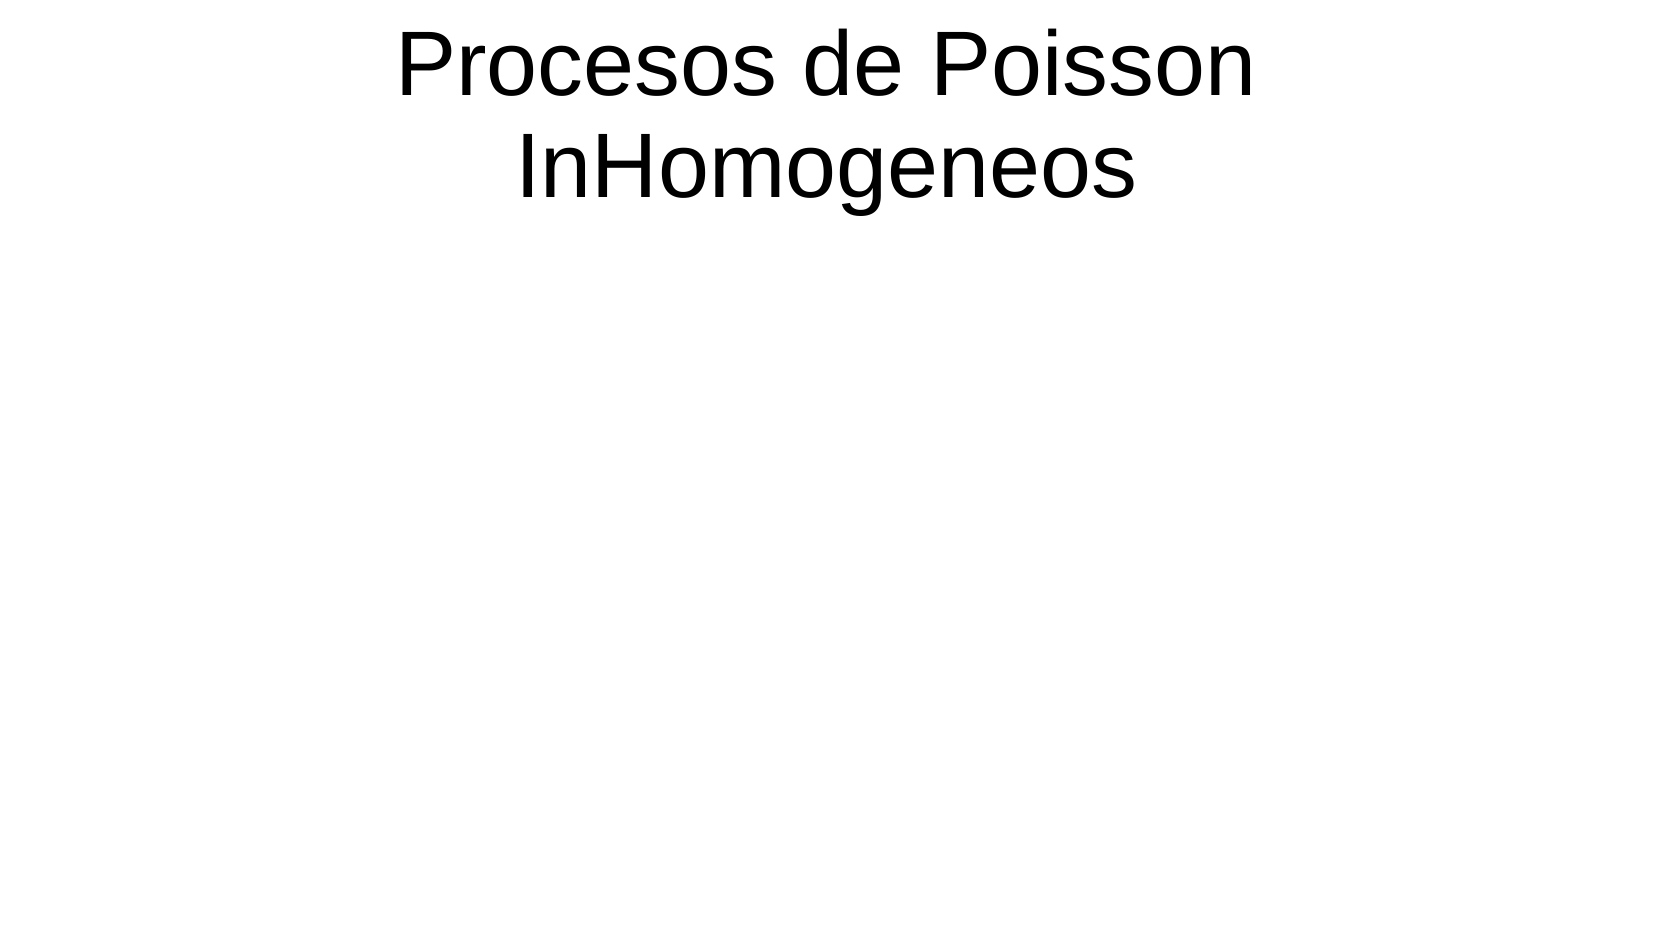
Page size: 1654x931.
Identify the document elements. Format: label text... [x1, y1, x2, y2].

title Procesos de Poisson InHomogeneos [82, 12, 1571, 218]
